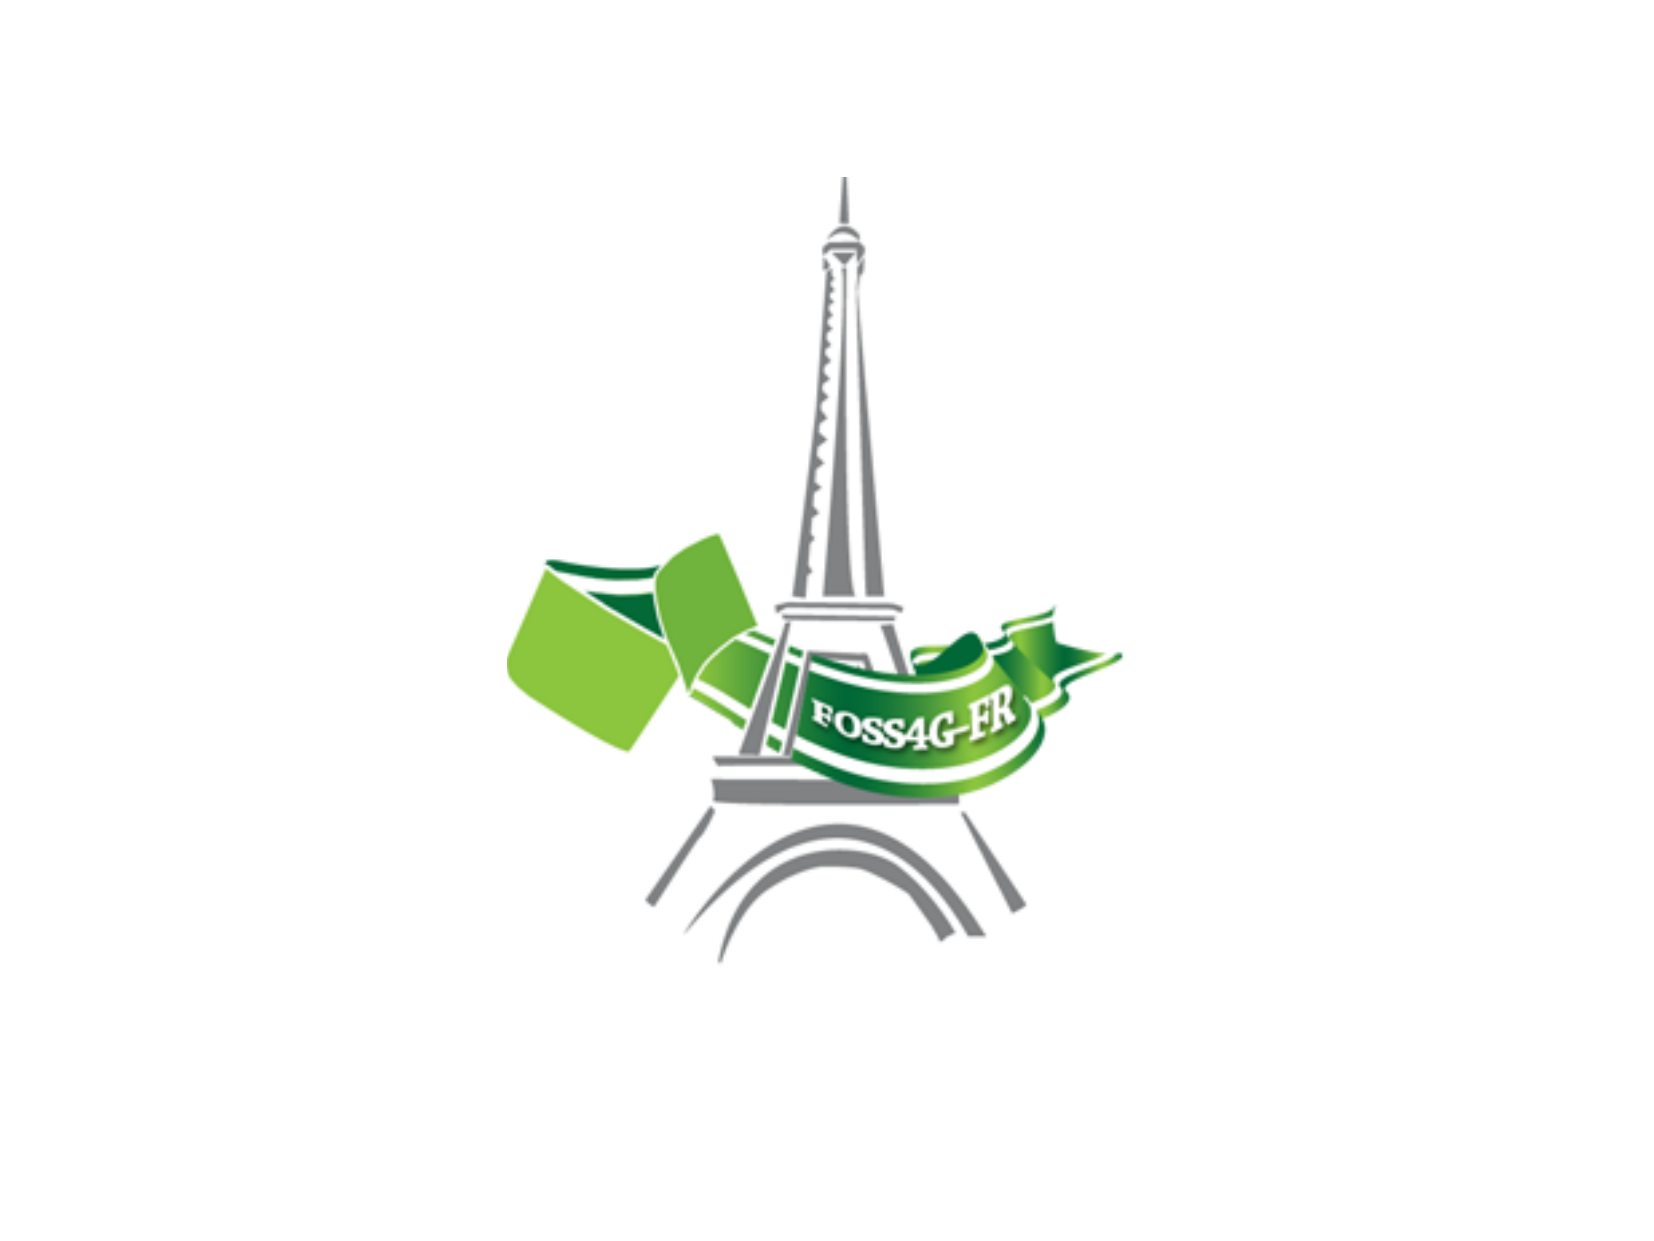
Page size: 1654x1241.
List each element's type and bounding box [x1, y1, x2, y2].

picture [507, 177, 1182, 1029]
